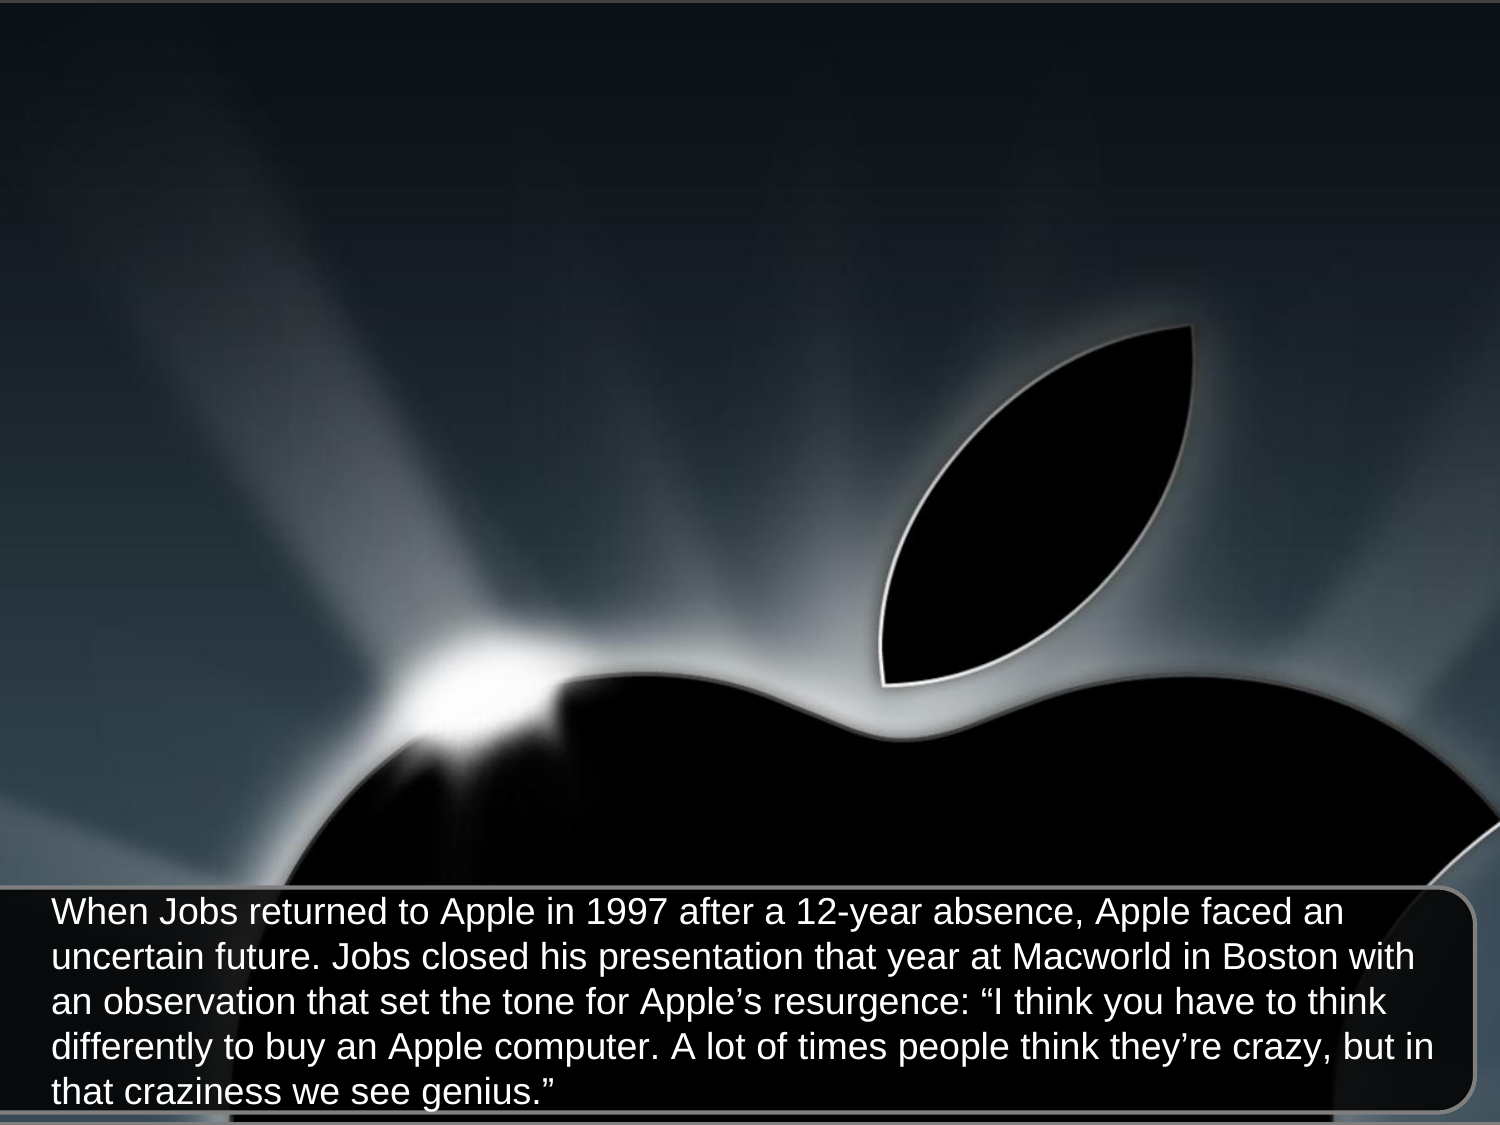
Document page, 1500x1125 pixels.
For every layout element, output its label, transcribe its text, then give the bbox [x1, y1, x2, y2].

text_box When Jobs returned to Apple in 1997 after a 12-year absence, Apple faced an uncertain future. Jobs closed his presentation that year at Macworld in Boston with an observation that set the tone for Apple’s resurgence: “I think you have to think differently to buy an Apple computer. A lot of times people think they’re crazy, but in that craziness we see genius.” [0, 887, 1476, 1113]
picture [0, 3, 1500, 1122]
